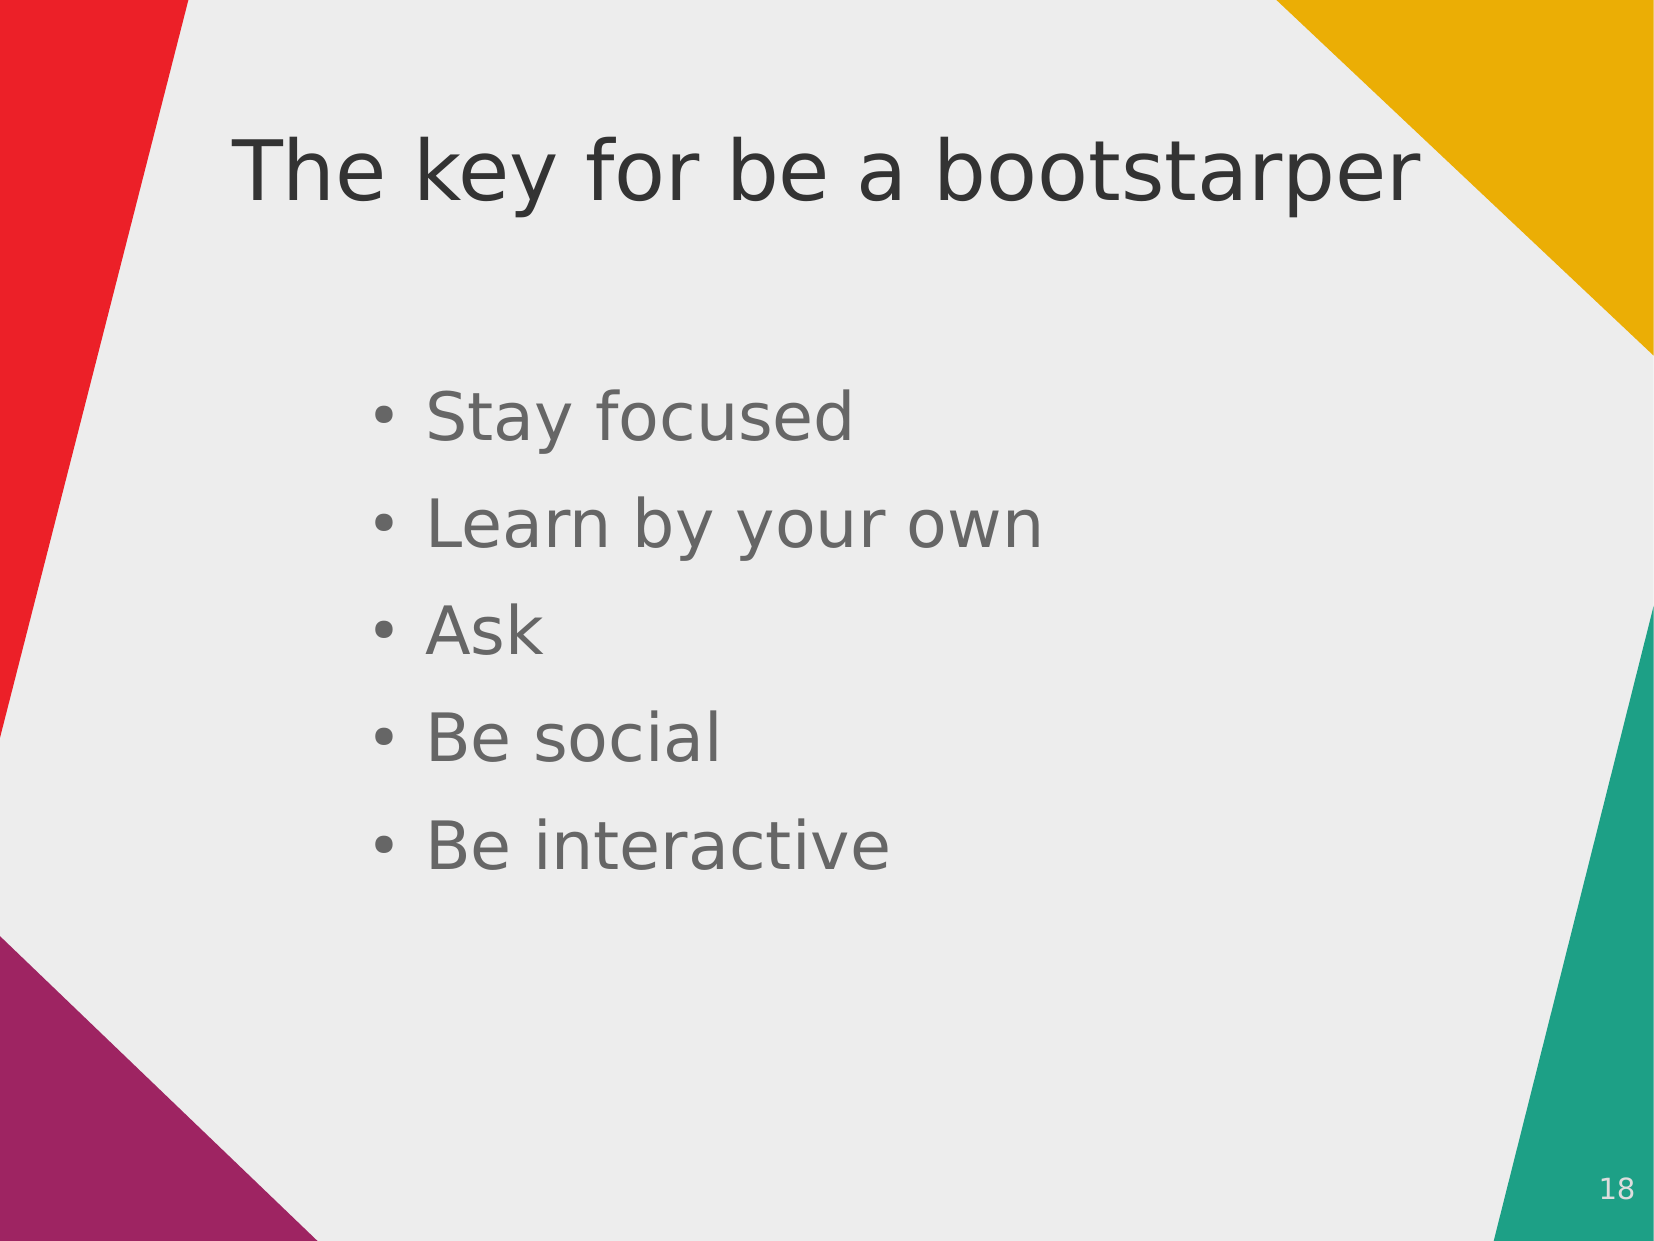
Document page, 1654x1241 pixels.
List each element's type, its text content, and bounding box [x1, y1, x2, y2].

title The key for be a bootstarper [114, 73, 1539, 271]
list Stay focused Learn by your own Ask Be social Be interactive [354, 377, 1654, 1109]
